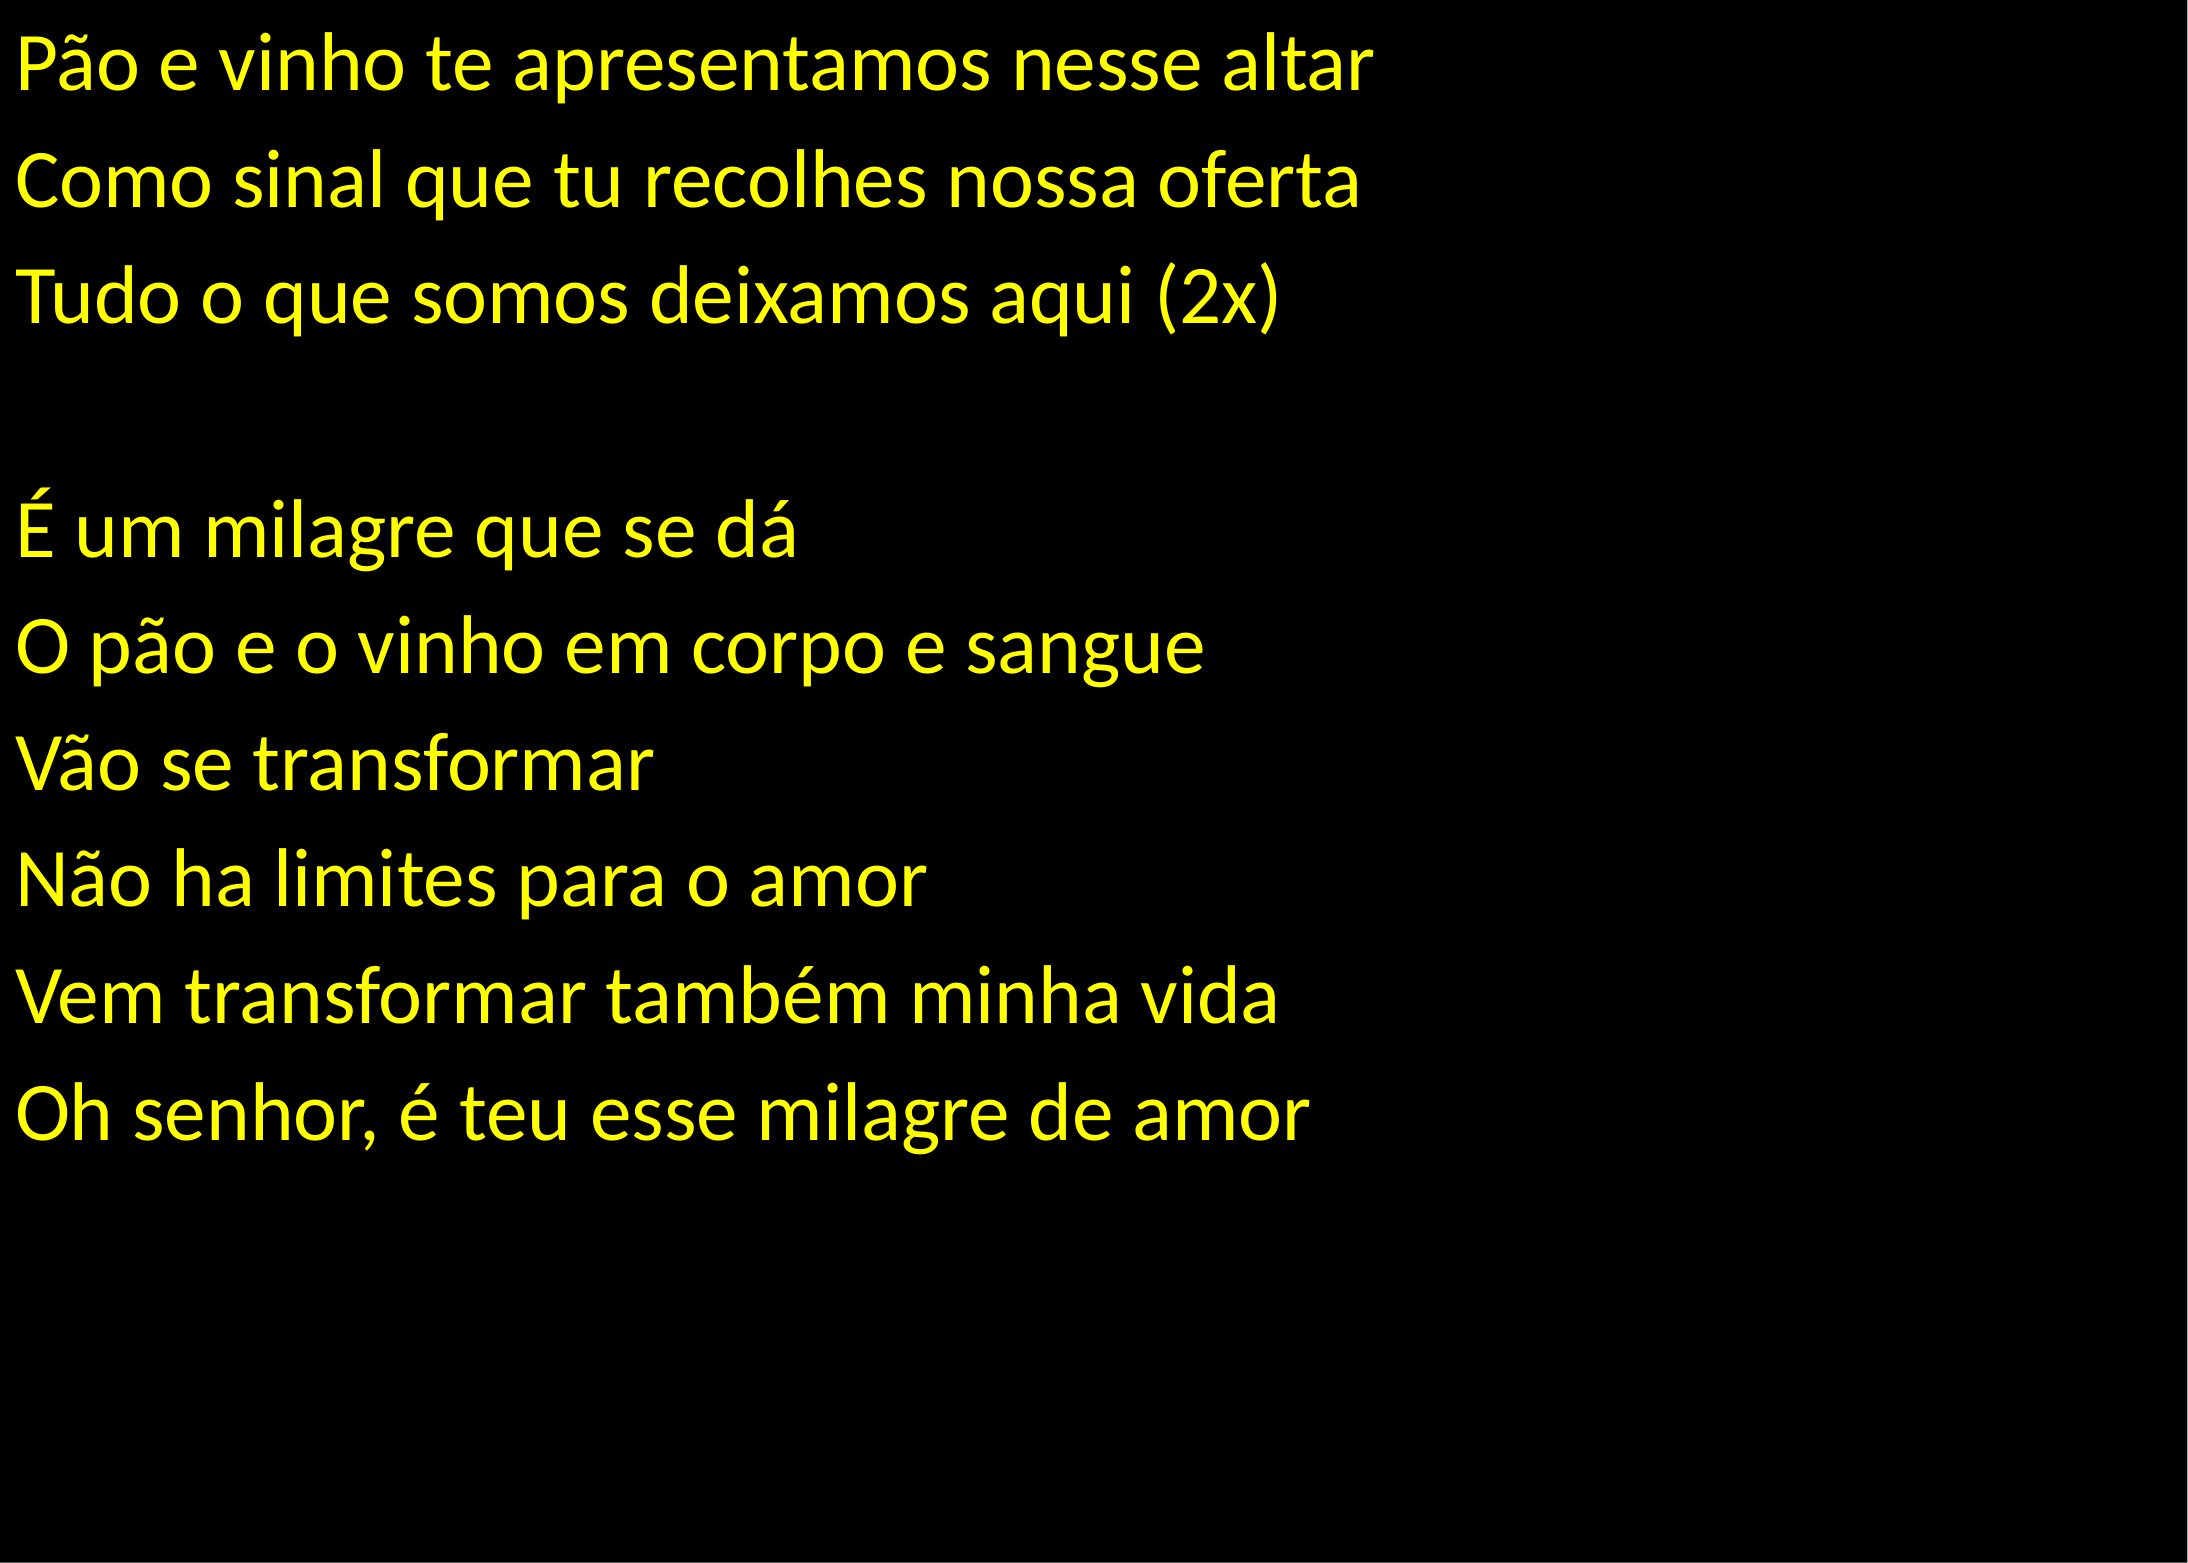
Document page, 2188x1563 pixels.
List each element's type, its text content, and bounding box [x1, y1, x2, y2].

subtitle Pão e vinho te apresentamos nesse altar Como sinal que tu recolhes nossa oferta Tudo o que somos deixamos aqui (2x) É um milagre que se dá O pão e o vinho em corpo e sangue Vão se transformar Não ha limites para o amor Vem transformar também minha vida Oh senhor, é teu esse milagre de amor [0, 0, 2188, 1563]
